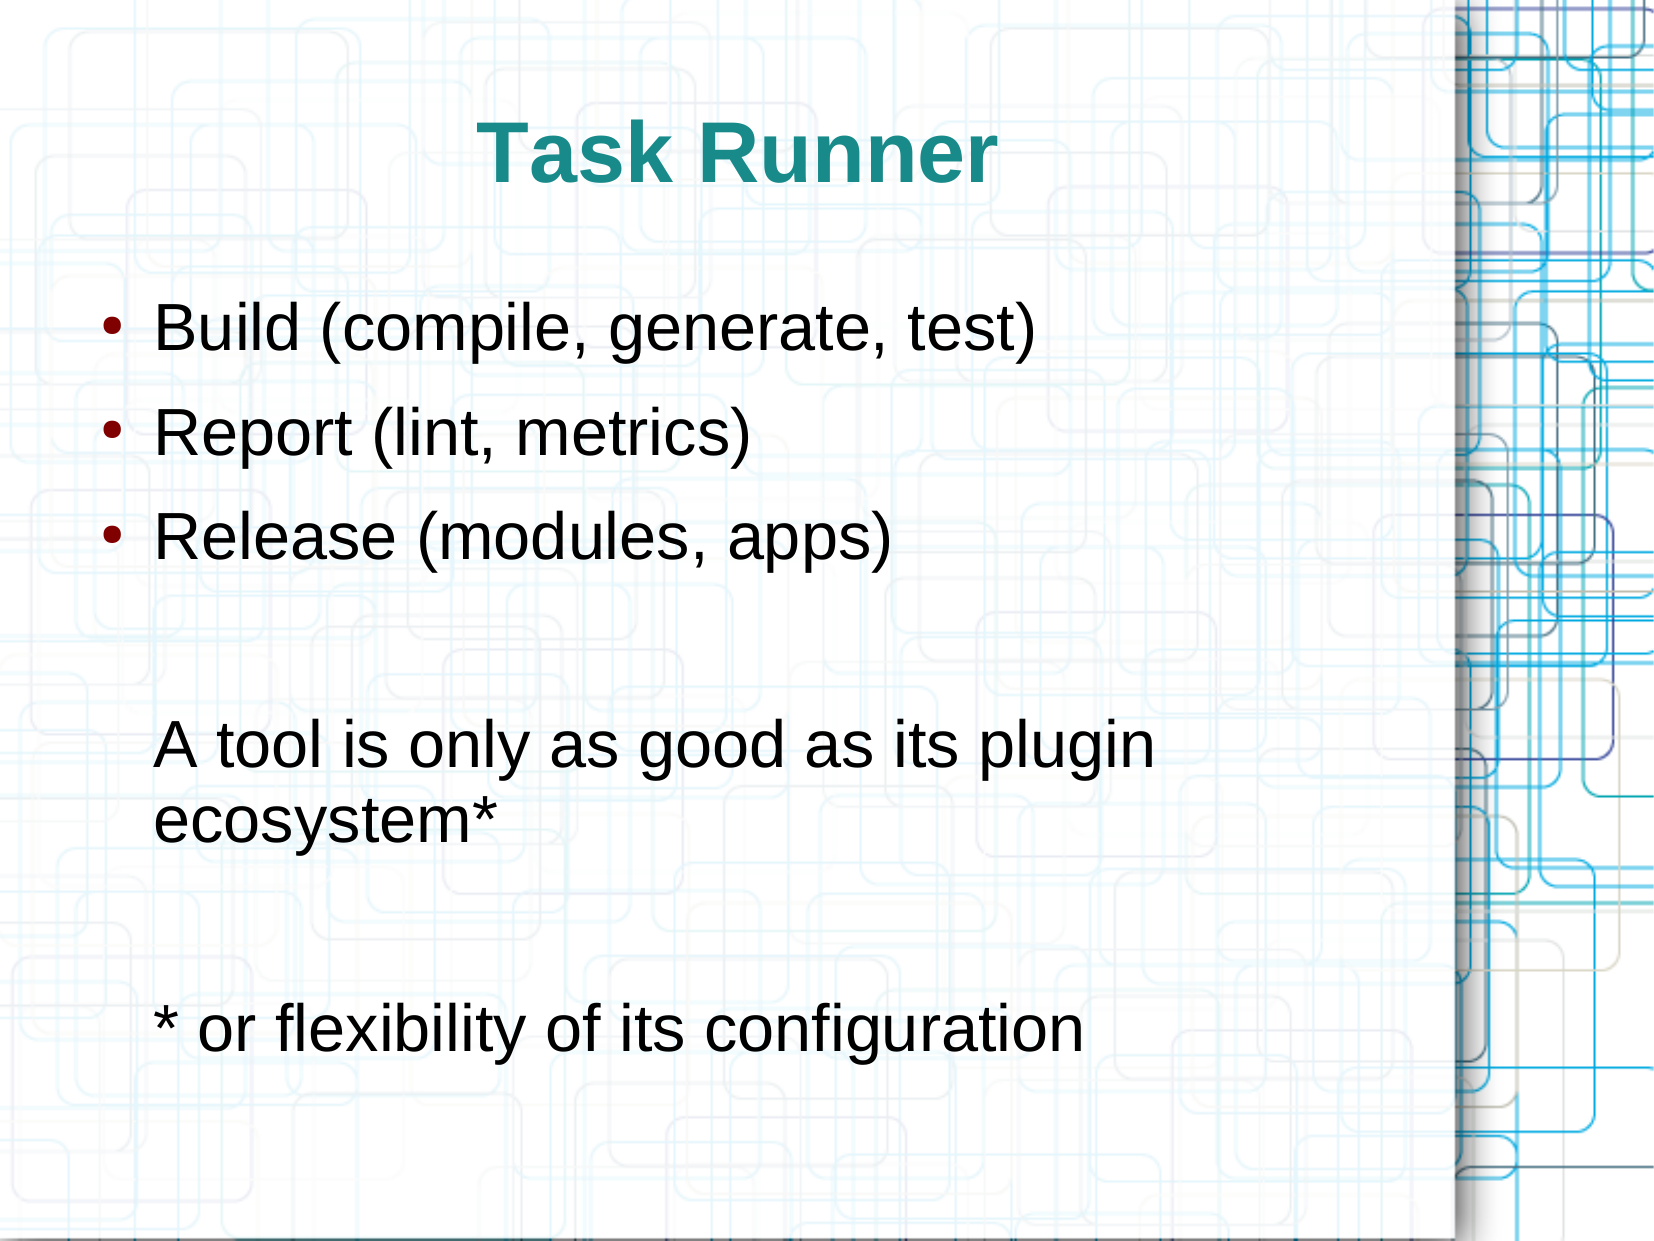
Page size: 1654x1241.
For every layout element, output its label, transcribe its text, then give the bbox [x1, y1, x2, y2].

title Task Runner [59, 49, 1418, 257]
picture [0, 0, 1654, 1241]
list Build (compile, generate, test) Report (lint, metrics) Release (modules, apps) A tool is only as good as its plugin ecosystem* * or flexibility of its configuration [82, 290, 1418, 1168]
